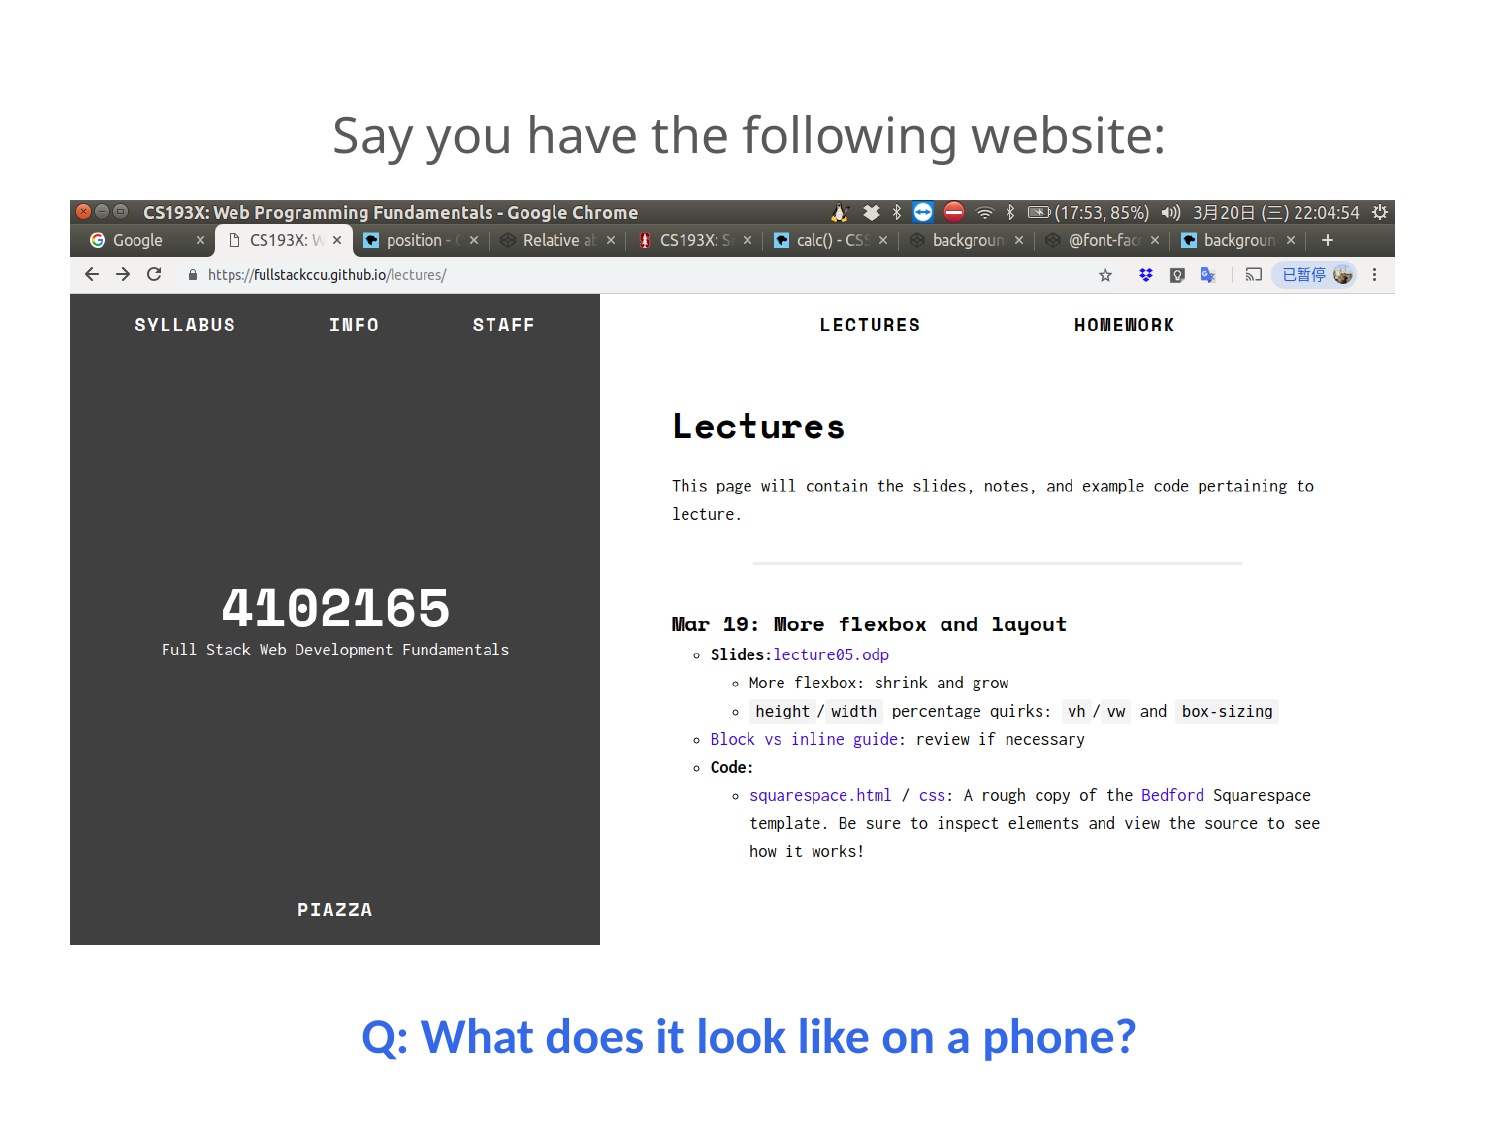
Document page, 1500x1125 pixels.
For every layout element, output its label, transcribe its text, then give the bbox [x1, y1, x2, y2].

list Q: What does it look like on a phone? [128, 979, 1372, 1085]
picture [70, 200, 1395, 945]
list Say you have the following website: [128, 79, 1372, 185]
